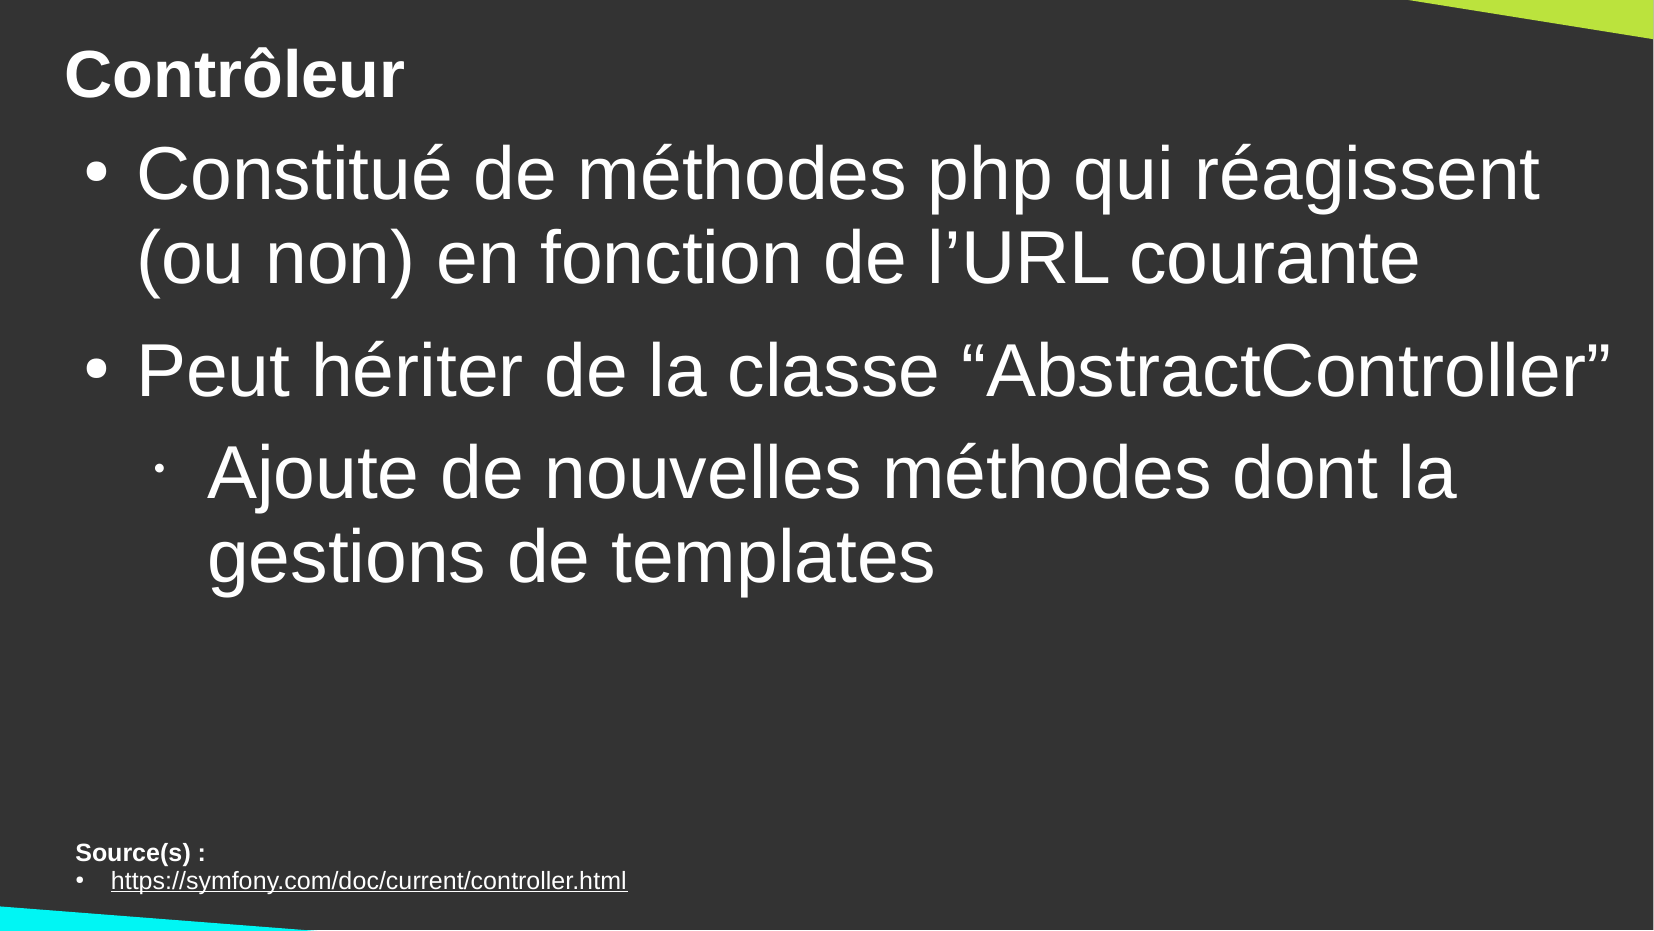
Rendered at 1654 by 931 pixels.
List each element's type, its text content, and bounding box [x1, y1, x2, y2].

text_box [1408, 0, 1654, 40]
list Constitué de méthodes php qui réagissent (ou non) en fonction de l’URL courante Peut hériter de la classe “AbstractController” Ajoute de nouvelles méthodes dont la gestions de templates [65, 131, 1630, 768]
title Contrôleur [64, 37, 1365, 113]
text_box [0, 906, 318, 931]
text_box Source(s) : https://symfony.com/doc/current/controller.html [60, 826, 1546, 903]
